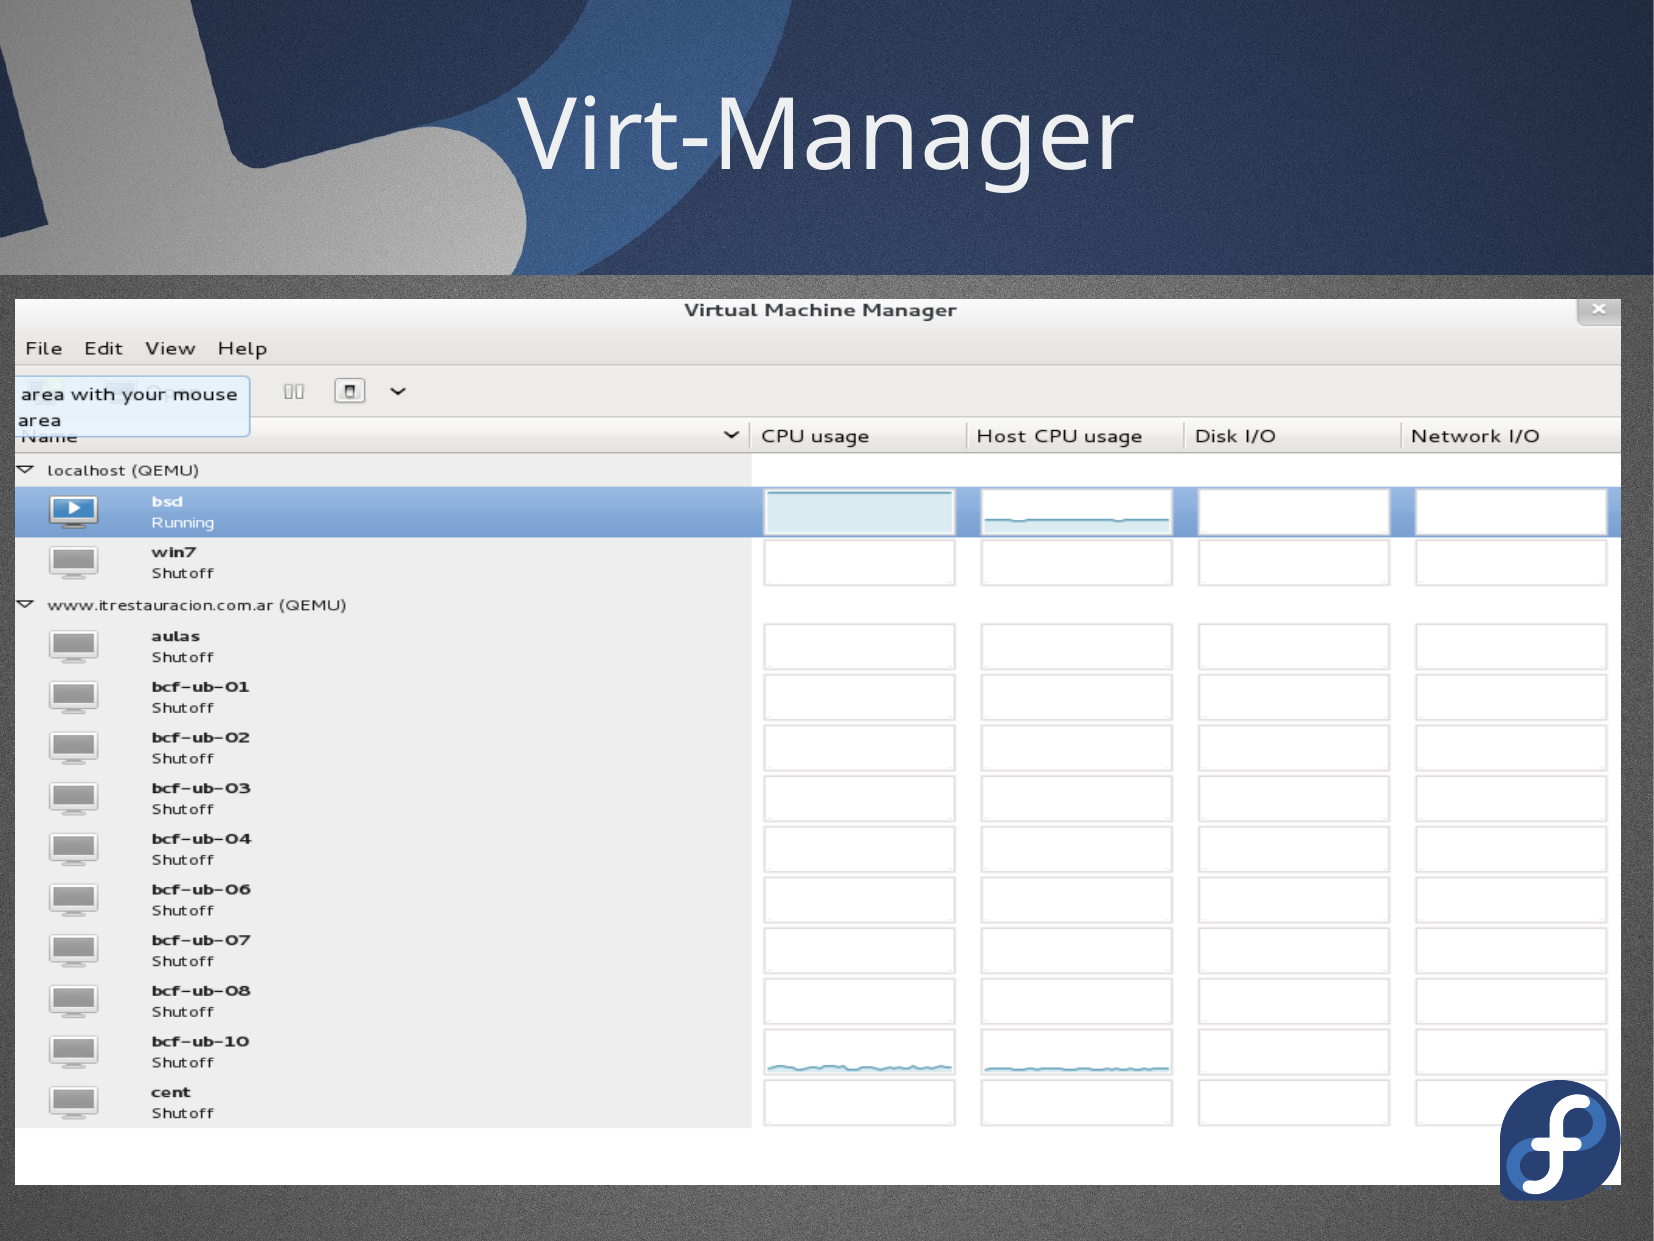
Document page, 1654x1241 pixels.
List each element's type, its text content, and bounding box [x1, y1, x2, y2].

text_box Virt-Manager [88, 29, 1565, 237]
picture [0, 0, 1654, 1241]
